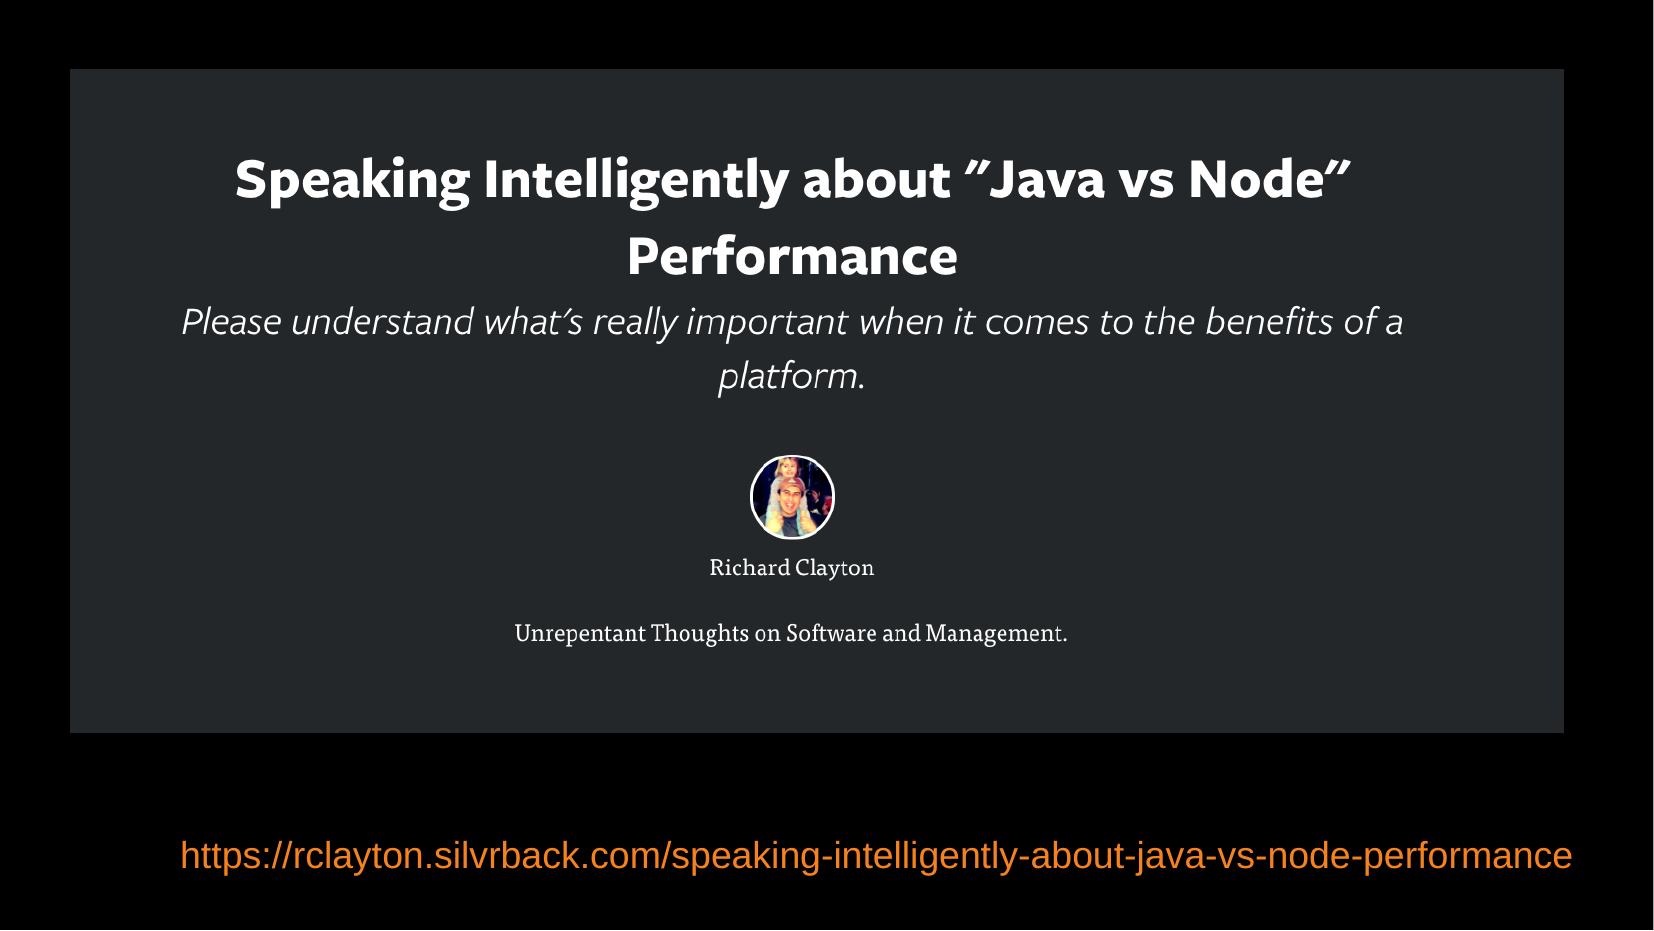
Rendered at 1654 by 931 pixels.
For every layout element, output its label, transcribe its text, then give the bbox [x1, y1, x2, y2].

picture [70, 69, 1564, 733]
text_box https://rclayton.silvrback.com/speaking-intelligently-about-java-vs-node-performance [165, 826, 1654, 897]
